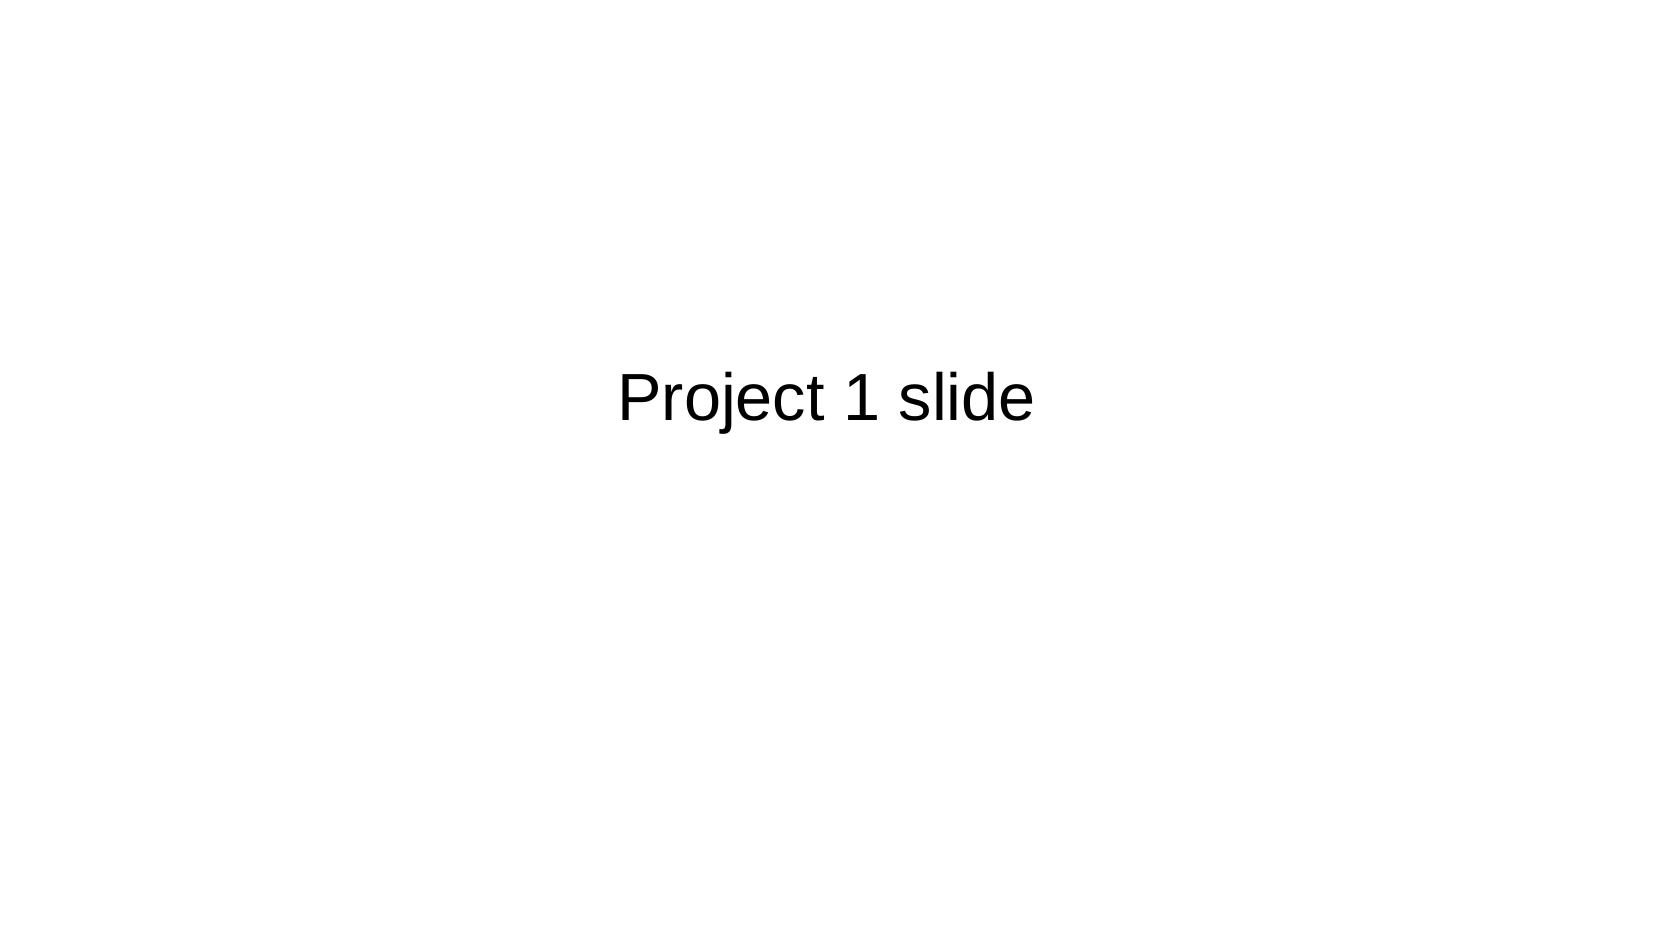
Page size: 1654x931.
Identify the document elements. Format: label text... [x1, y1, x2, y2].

subtitle Project 1 slide [82, 37, 1571, 758]
